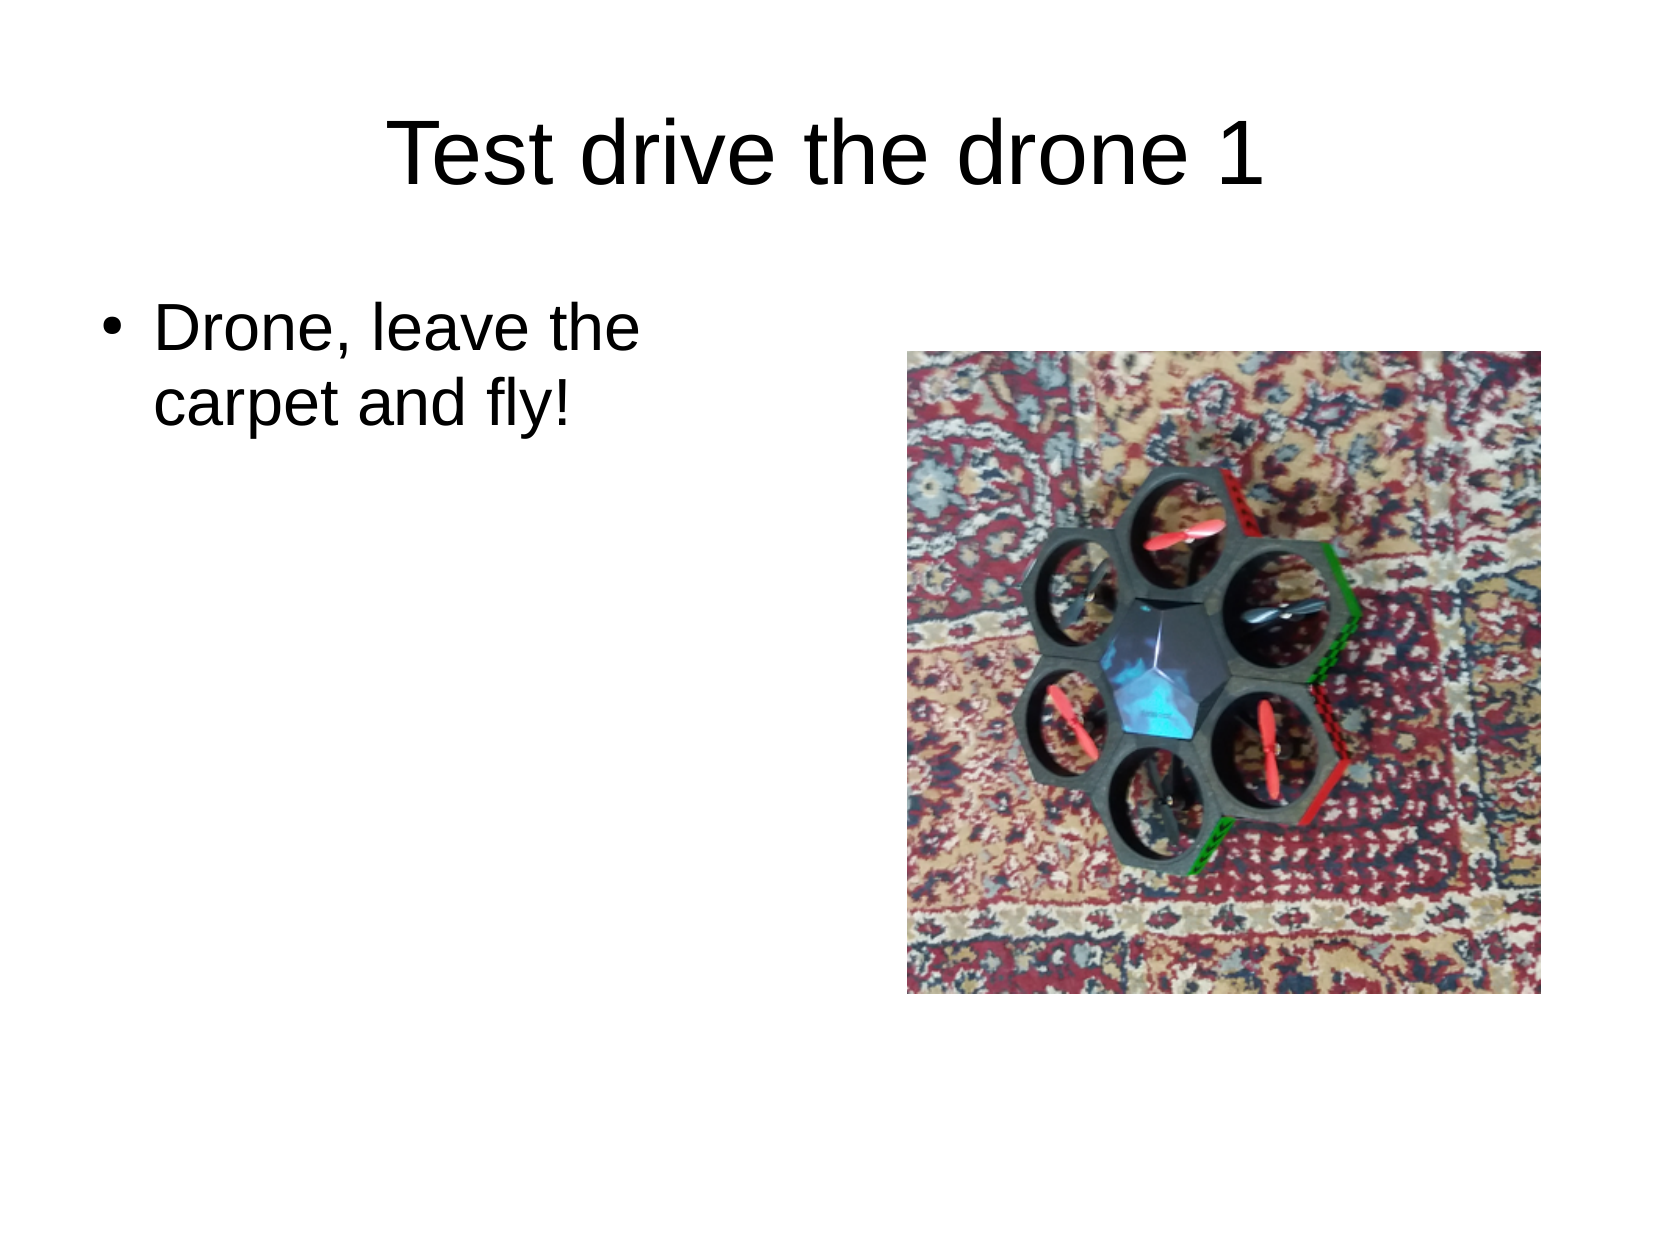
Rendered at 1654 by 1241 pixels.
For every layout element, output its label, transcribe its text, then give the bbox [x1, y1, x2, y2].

title Test drive the drone 1 [82, 49, 1571, 257]
picture [907, 351, 1541, 994]
list Drone, leave the carpet and fly! [82, 290, 674, 1010]
